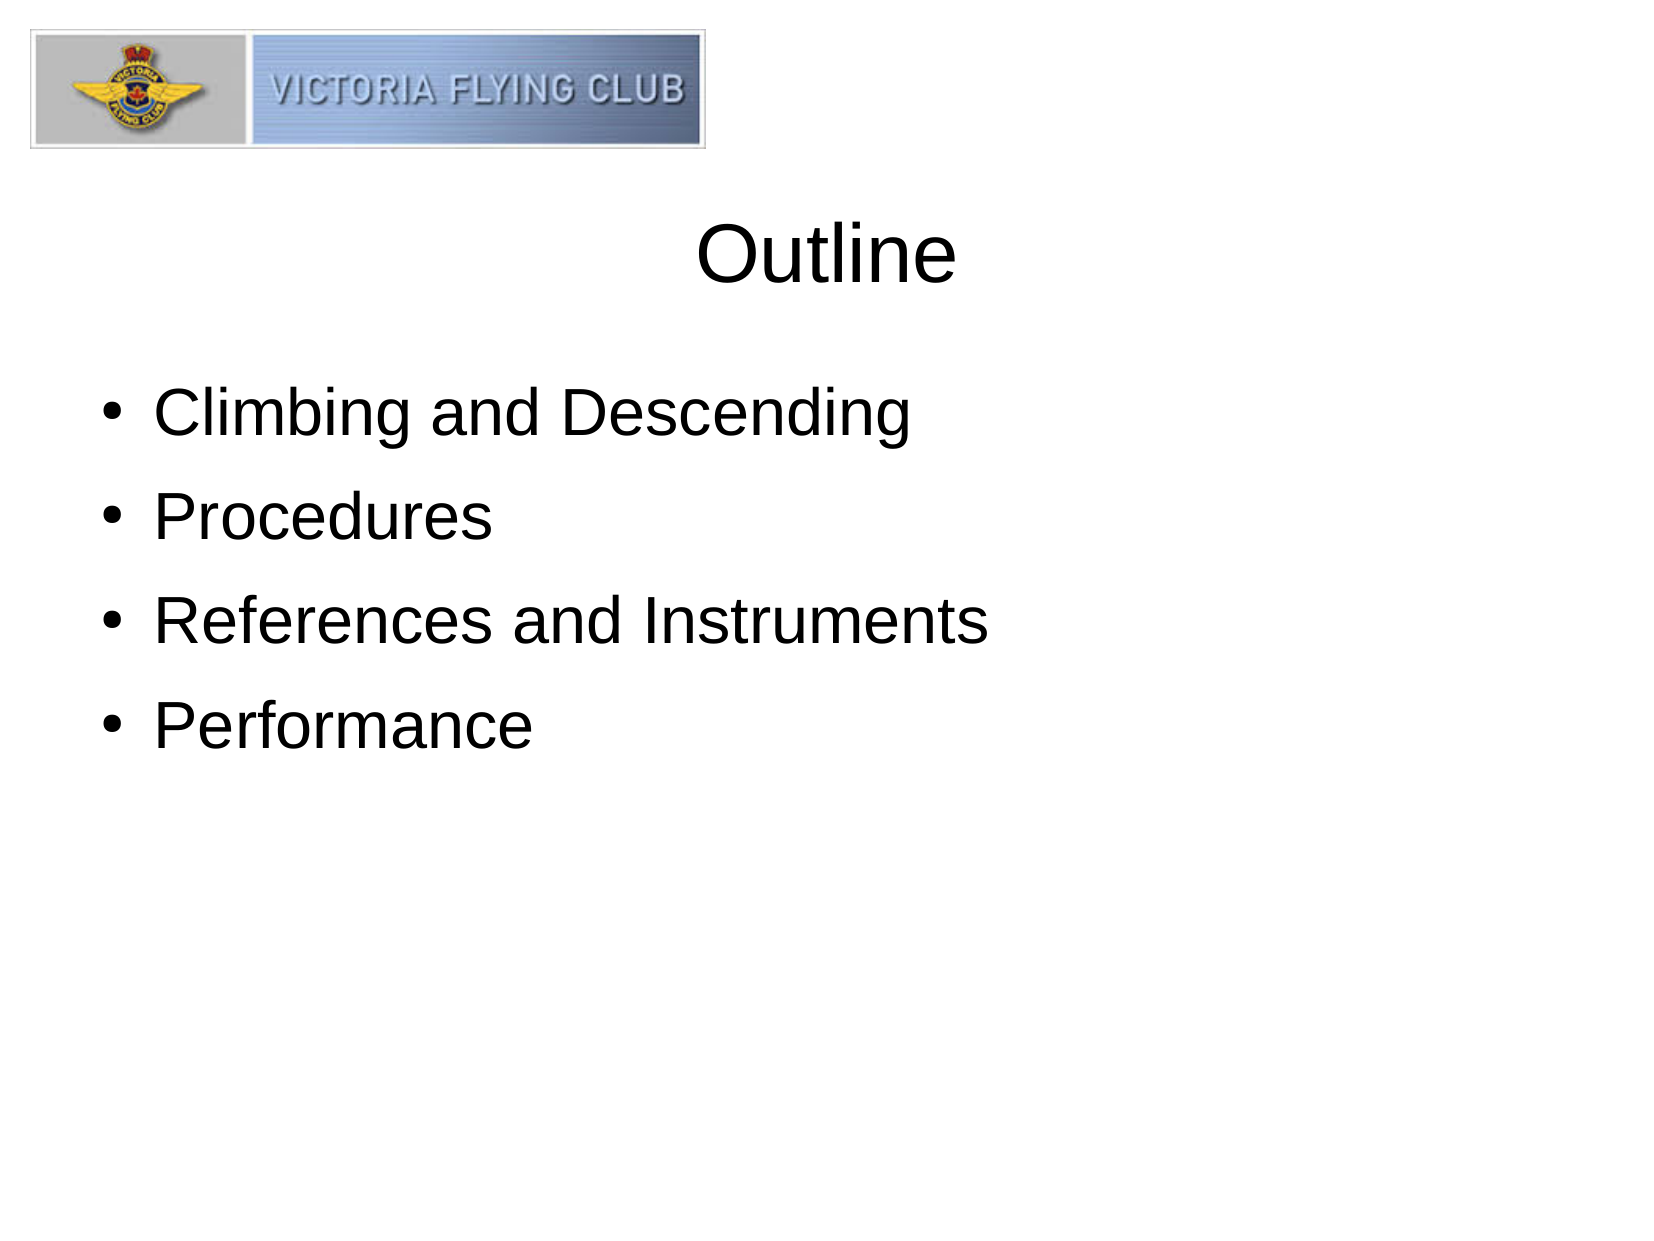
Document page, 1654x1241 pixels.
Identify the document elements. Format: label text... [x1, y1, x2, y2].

picture [30, 29, 706, 149]
title Outline [82, 150, 1571, 358]
list Climbing and Descending Procedures References and Instruments Performance [82, 375, 1571, 1095]
